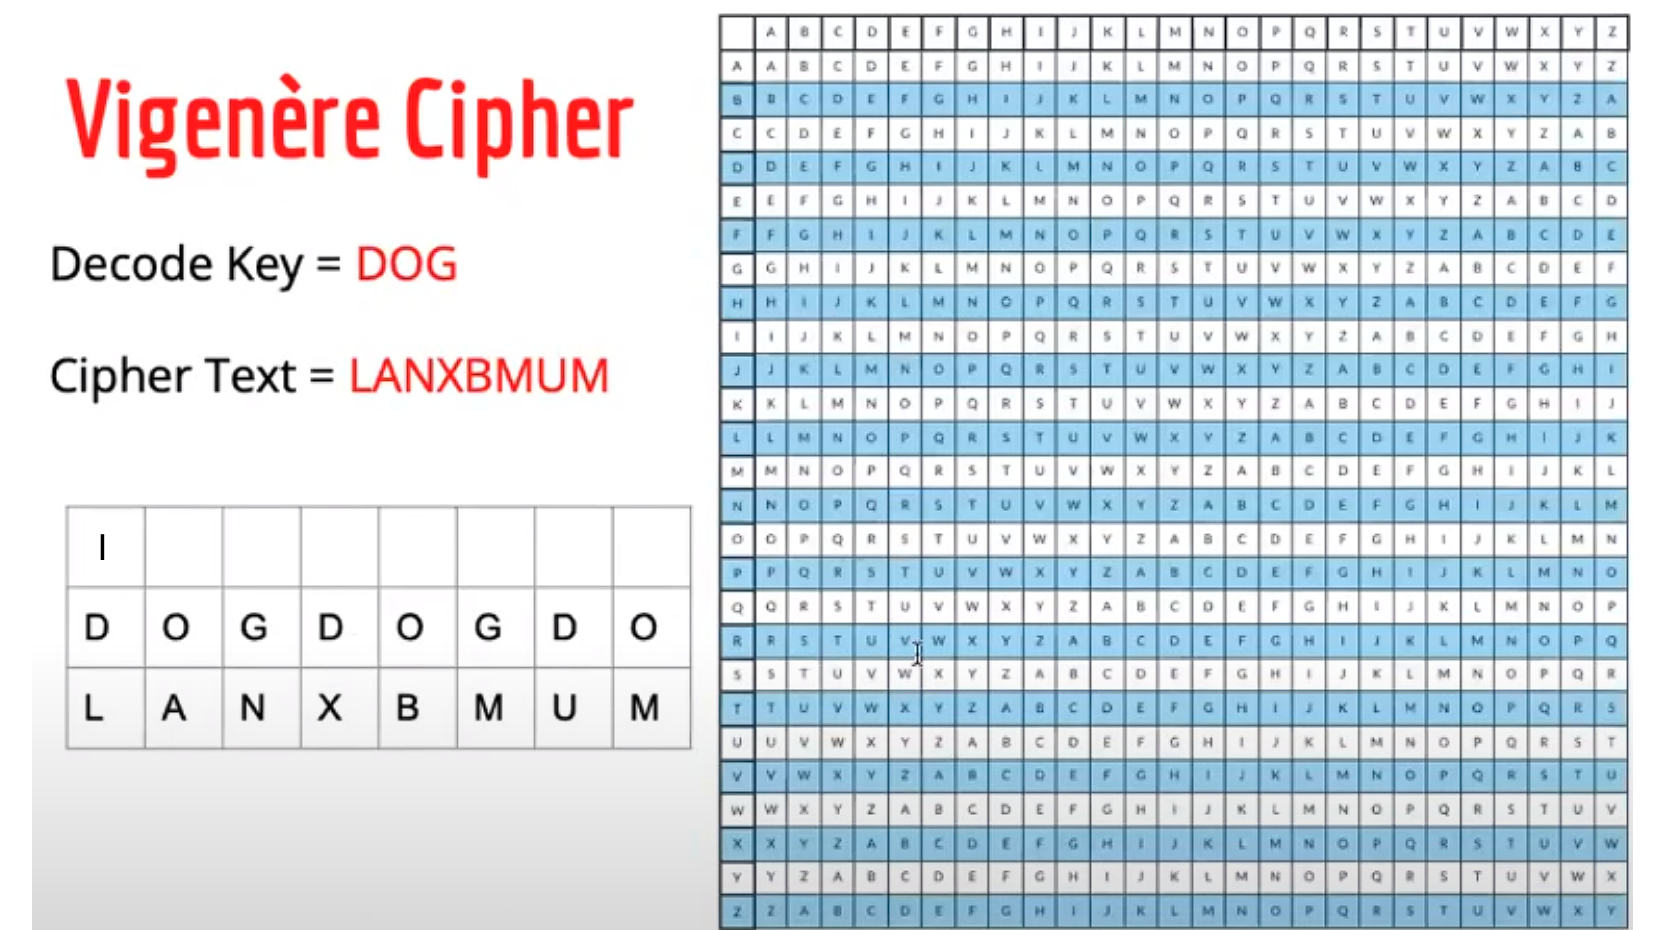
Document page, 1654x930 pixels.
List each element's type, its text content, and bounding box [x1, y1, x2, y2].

picture [32, 4, 1633, 930]
text_box I [82, 519, 123, 576]
